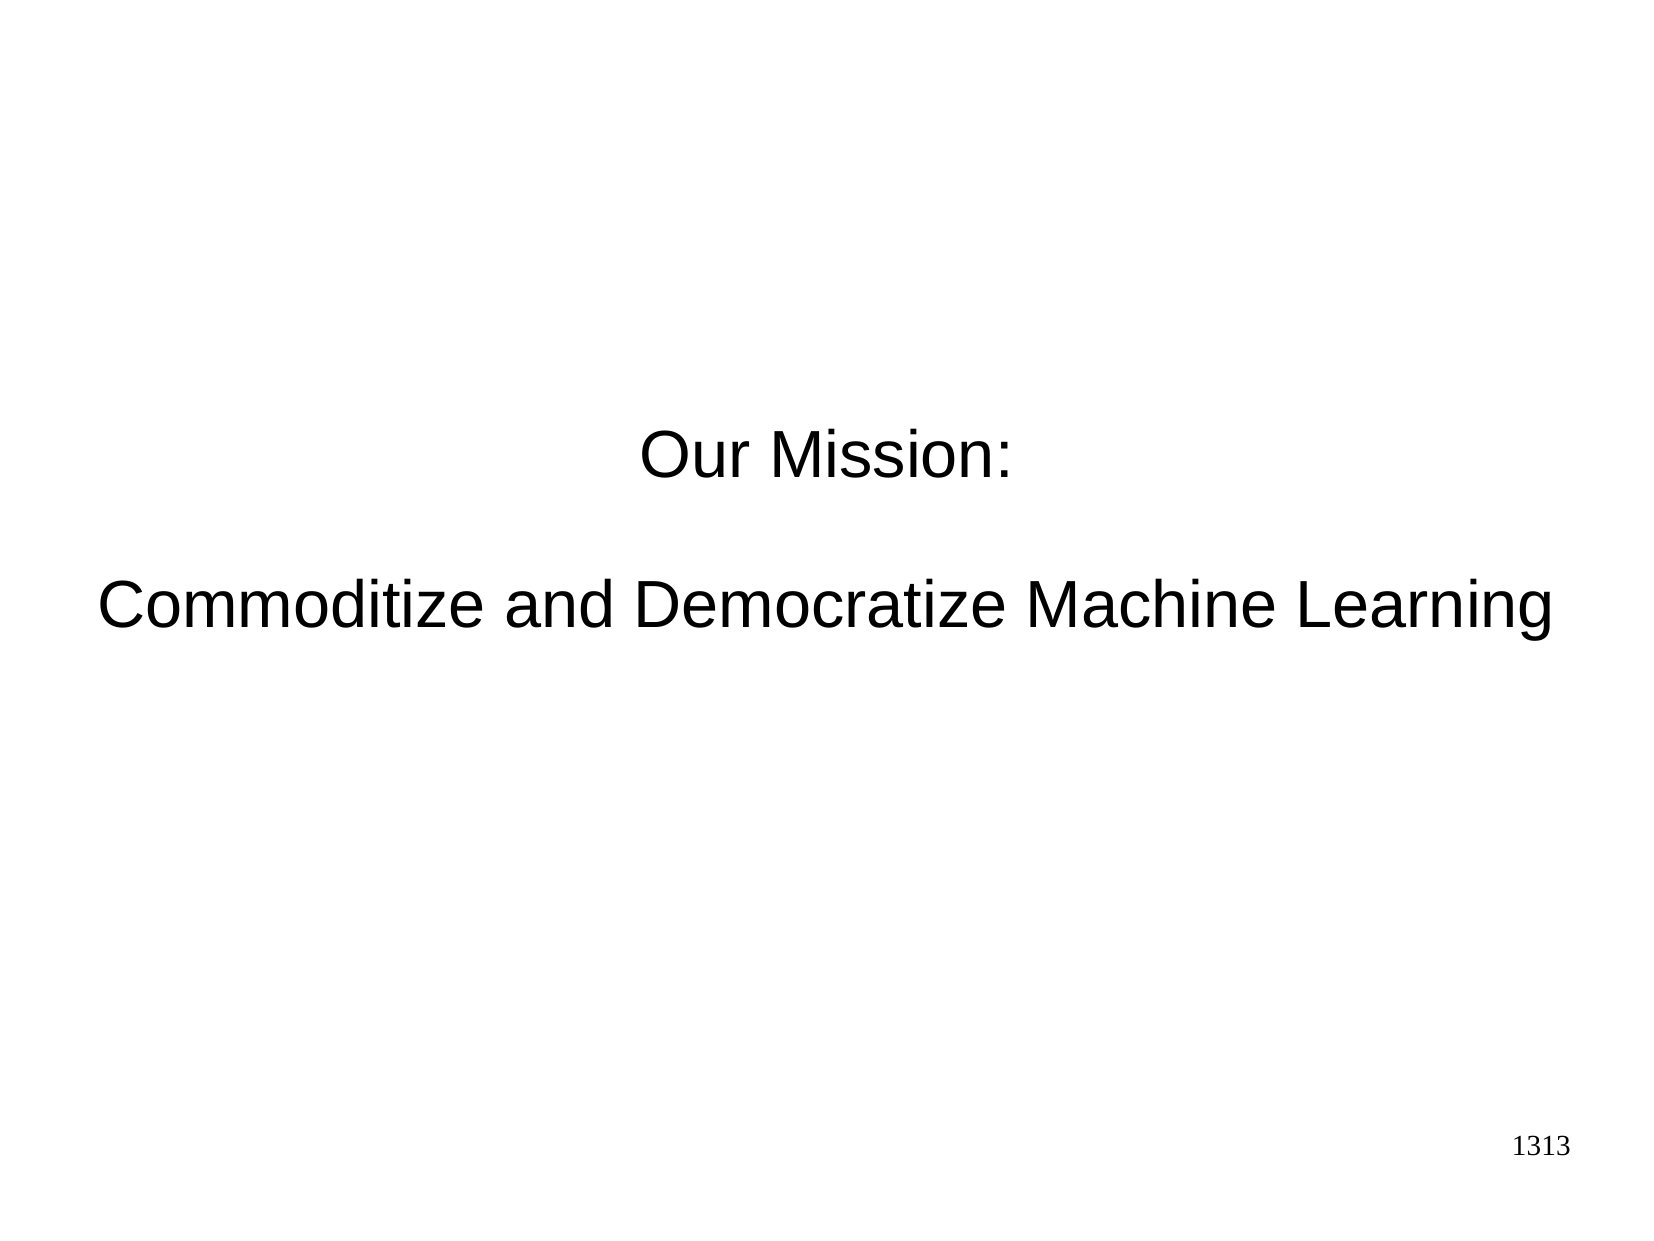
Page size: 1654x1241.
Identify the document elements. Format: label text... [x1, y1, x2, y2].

subtitle Our Mission: Commoditize and Democratize Machine Learning [82, 49, 1571, 1010]
